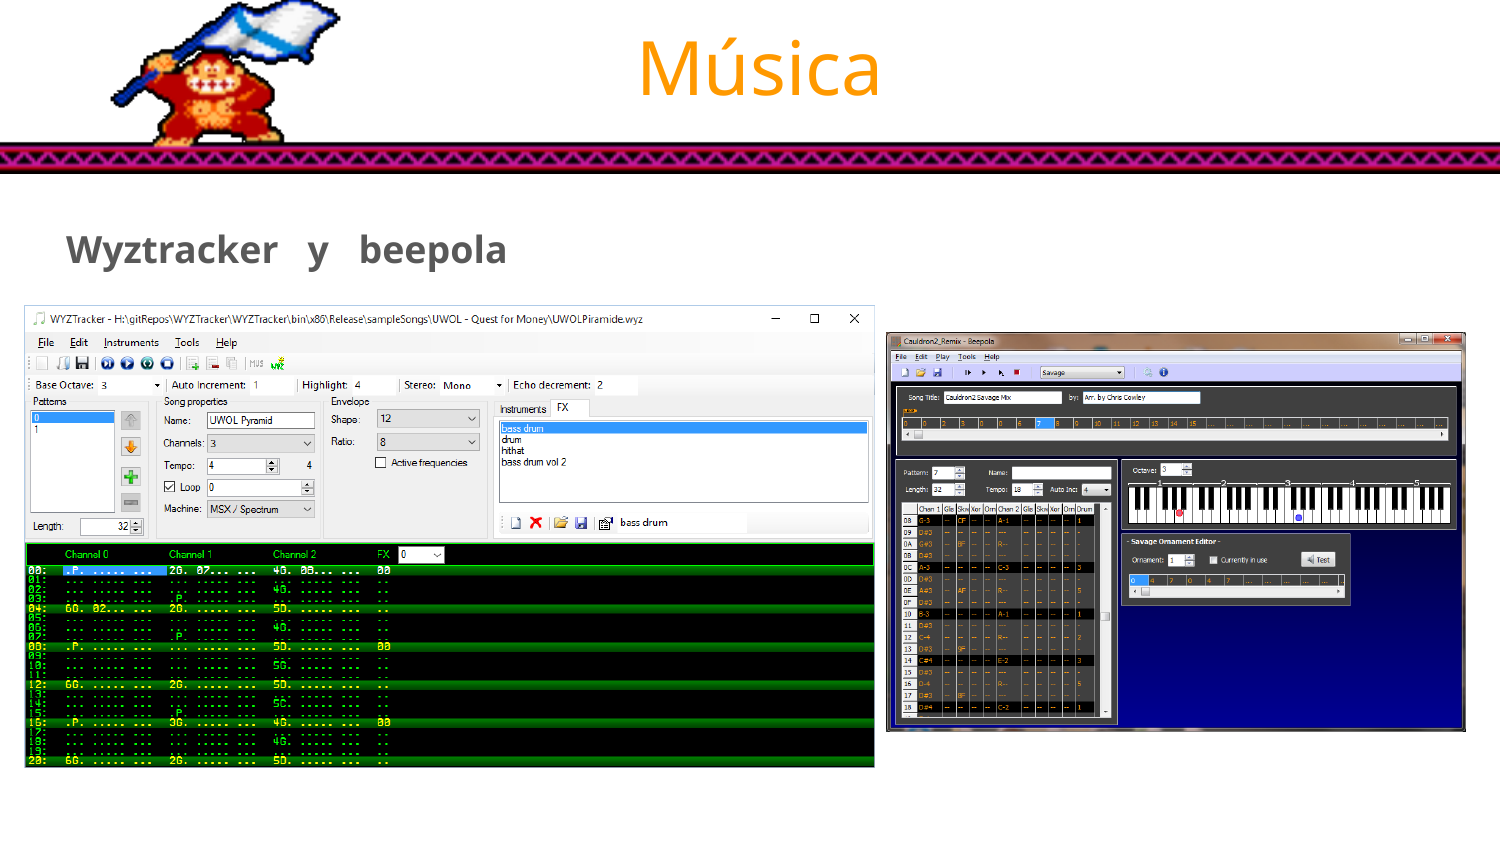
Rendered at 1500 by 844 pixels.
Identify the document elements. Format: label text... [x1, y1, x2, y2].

picture [24, 305, 875, 768]
picture [0, 0, 1500, 174]
list Wyztracker y beepola [51, 189, 1449, 828]
picture [886, 332, 1466, 732]
title Música [621, 18, 1301, 112]
